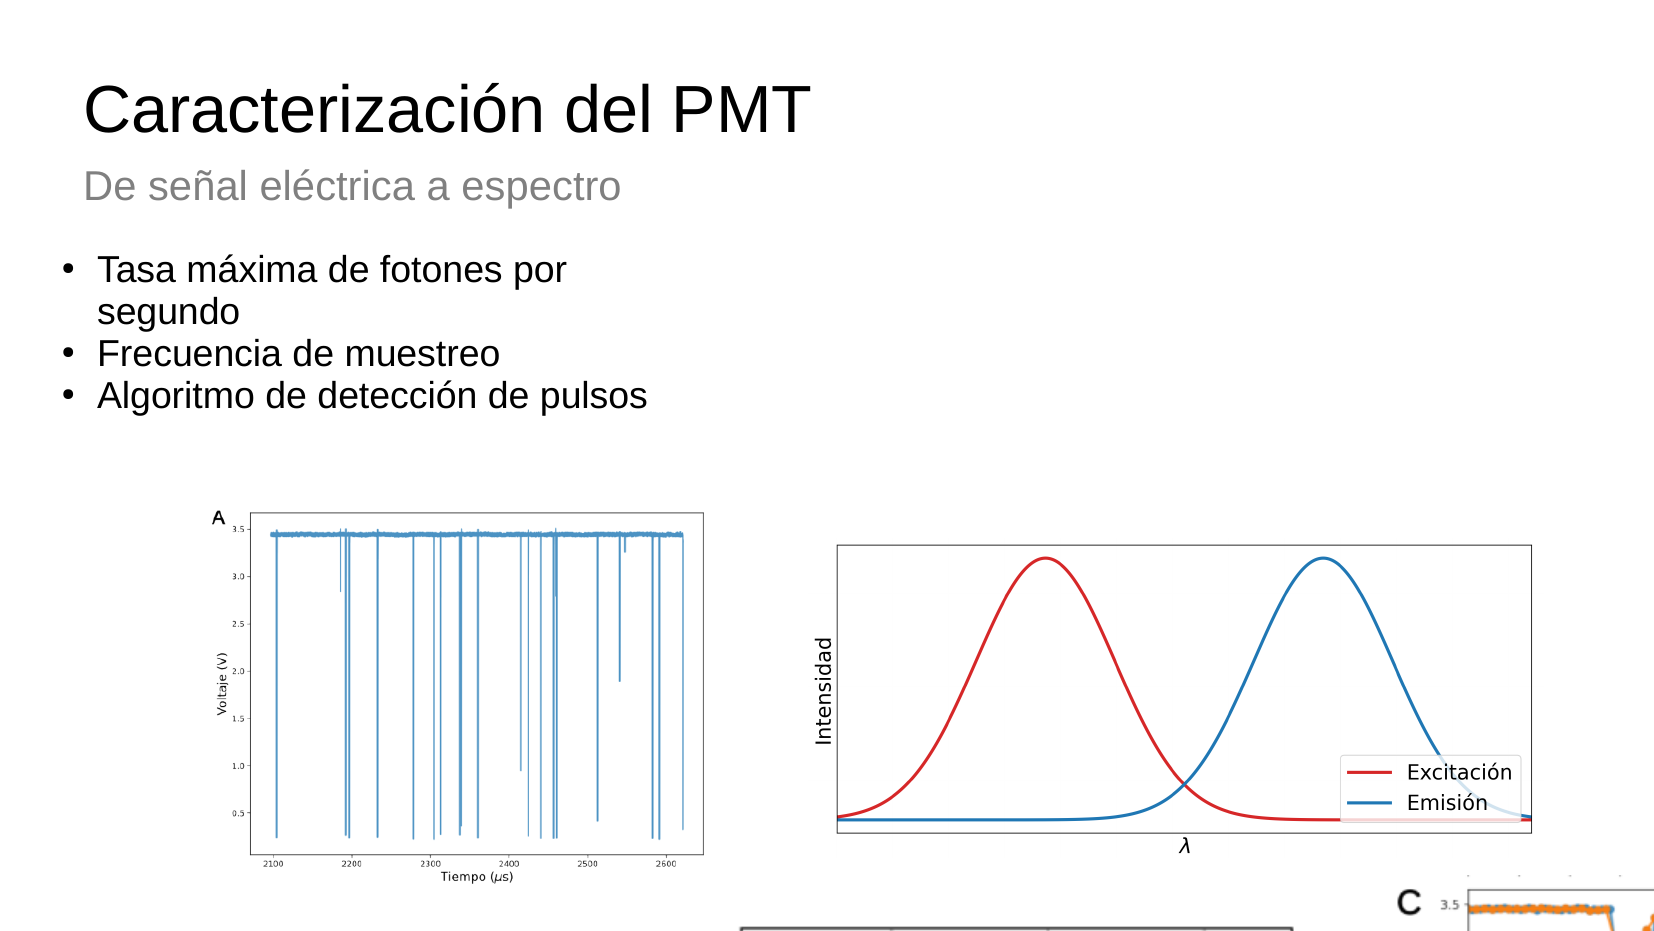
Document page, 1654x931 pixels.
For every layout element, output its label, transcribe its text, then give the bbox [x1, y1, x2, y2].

picture [1395, 875, 1654, 931]
picture [200, 550, 1336, 931]
title Caracterización del PMT [83, 31, 1572, 108]
picture [808, 538, 1544, 858]
title De señal eléctrica a espectro [83, 108, 1572, 264]
text_box Tasa máxima de fotones por segundo Frecuencia de muestreo Algoritmo de detección de pulsos [46, 241, 712, 550]
